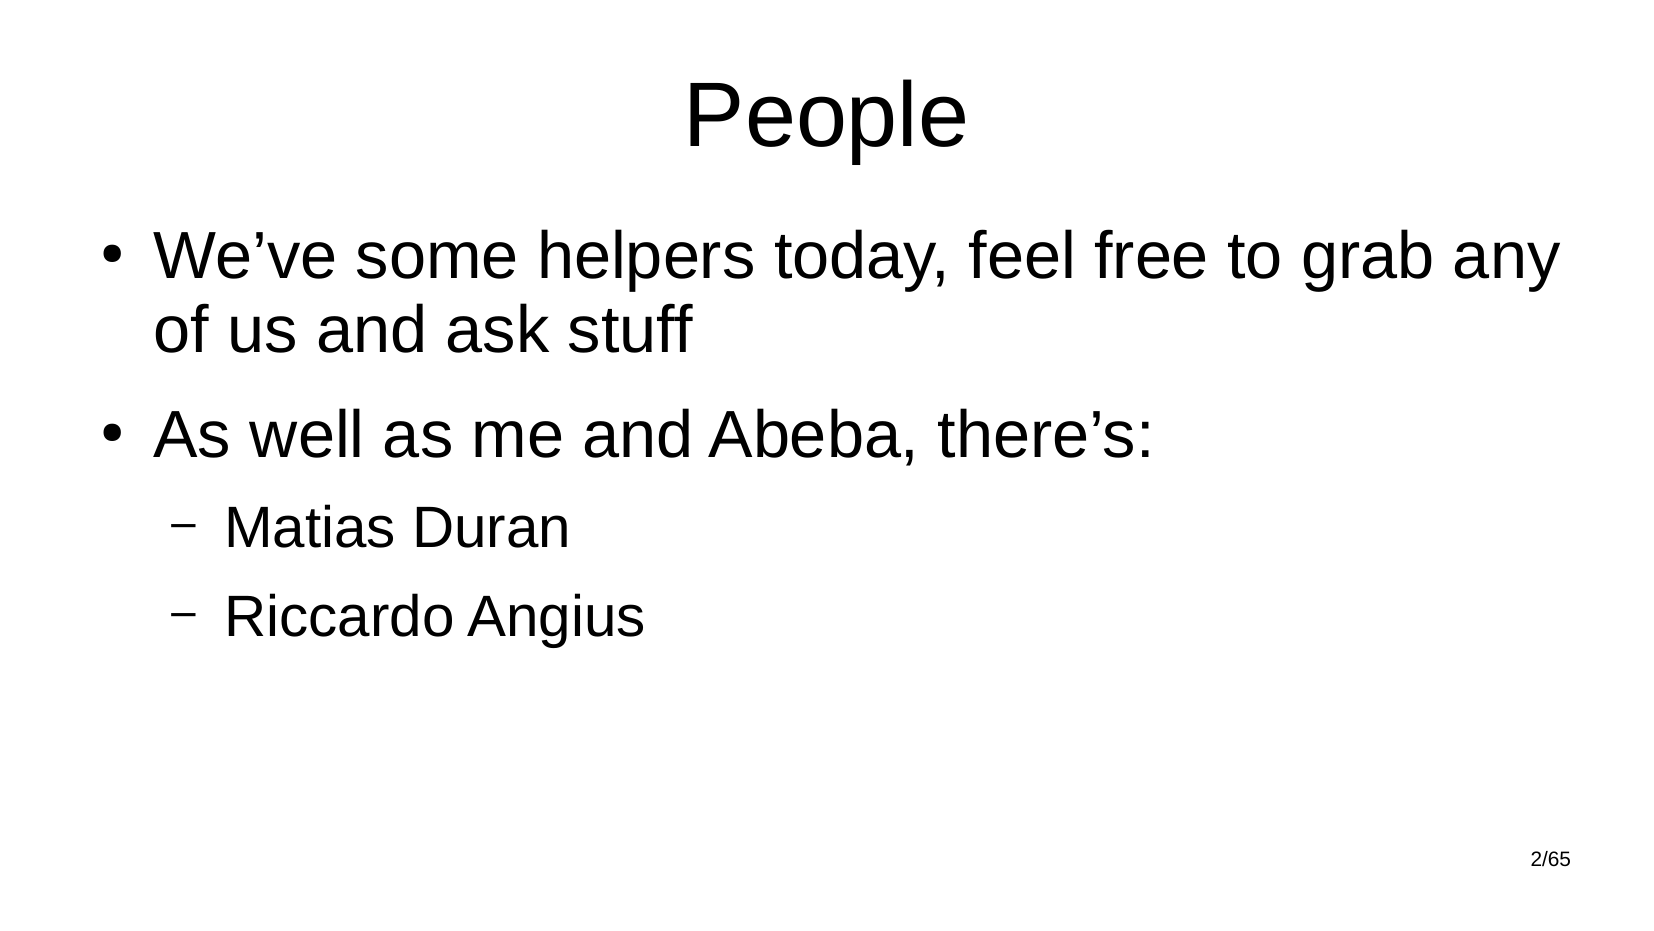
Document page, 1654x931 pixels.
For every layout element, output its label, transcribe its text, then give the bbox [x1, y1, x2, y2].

list We’ve some helpers today, feel free to grab any of us and ask stuff As well as me and Abeba, there’s: Matias Duran Riccardo Angius [82, 217, 1571, 758]
title People [82, 37, 1571, 193]
